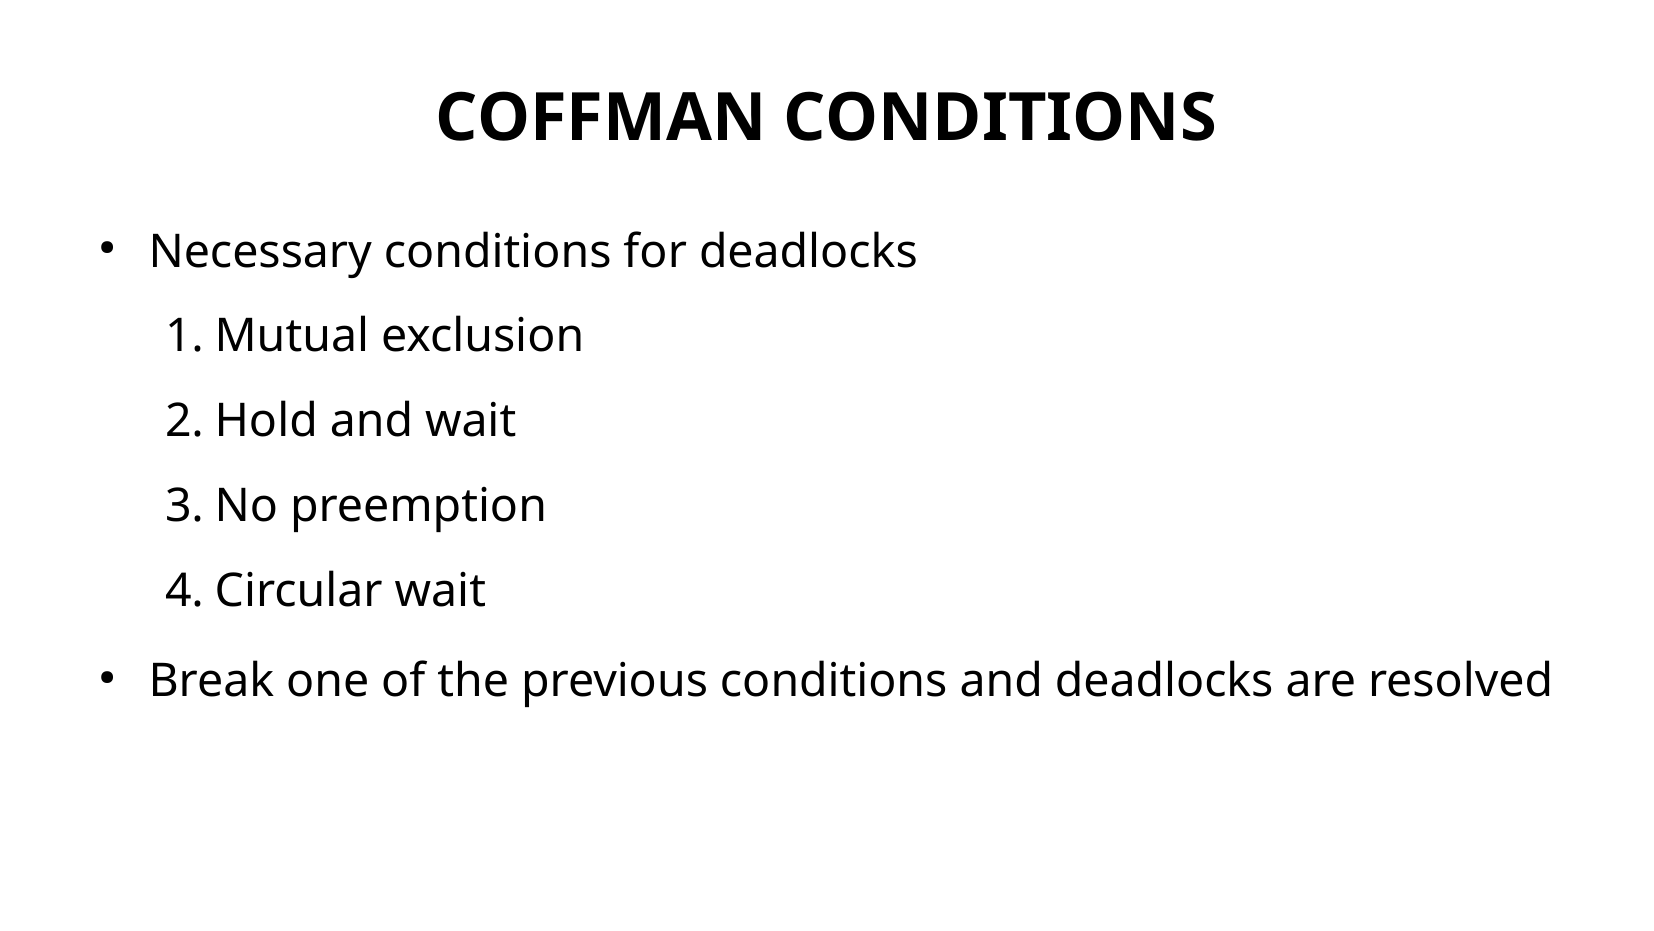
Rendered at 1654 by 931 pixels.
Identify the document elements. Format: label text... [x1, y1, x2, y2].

list Necessary conditions for deadlocks Mutual exclusion Hold and wait No preemption Circular wait Break one of the previous conditions and deadlocks are resolved [82, 217, 1571, 757]
title COFFMAN CONDITIONS [82, 36, 1571, 193]
